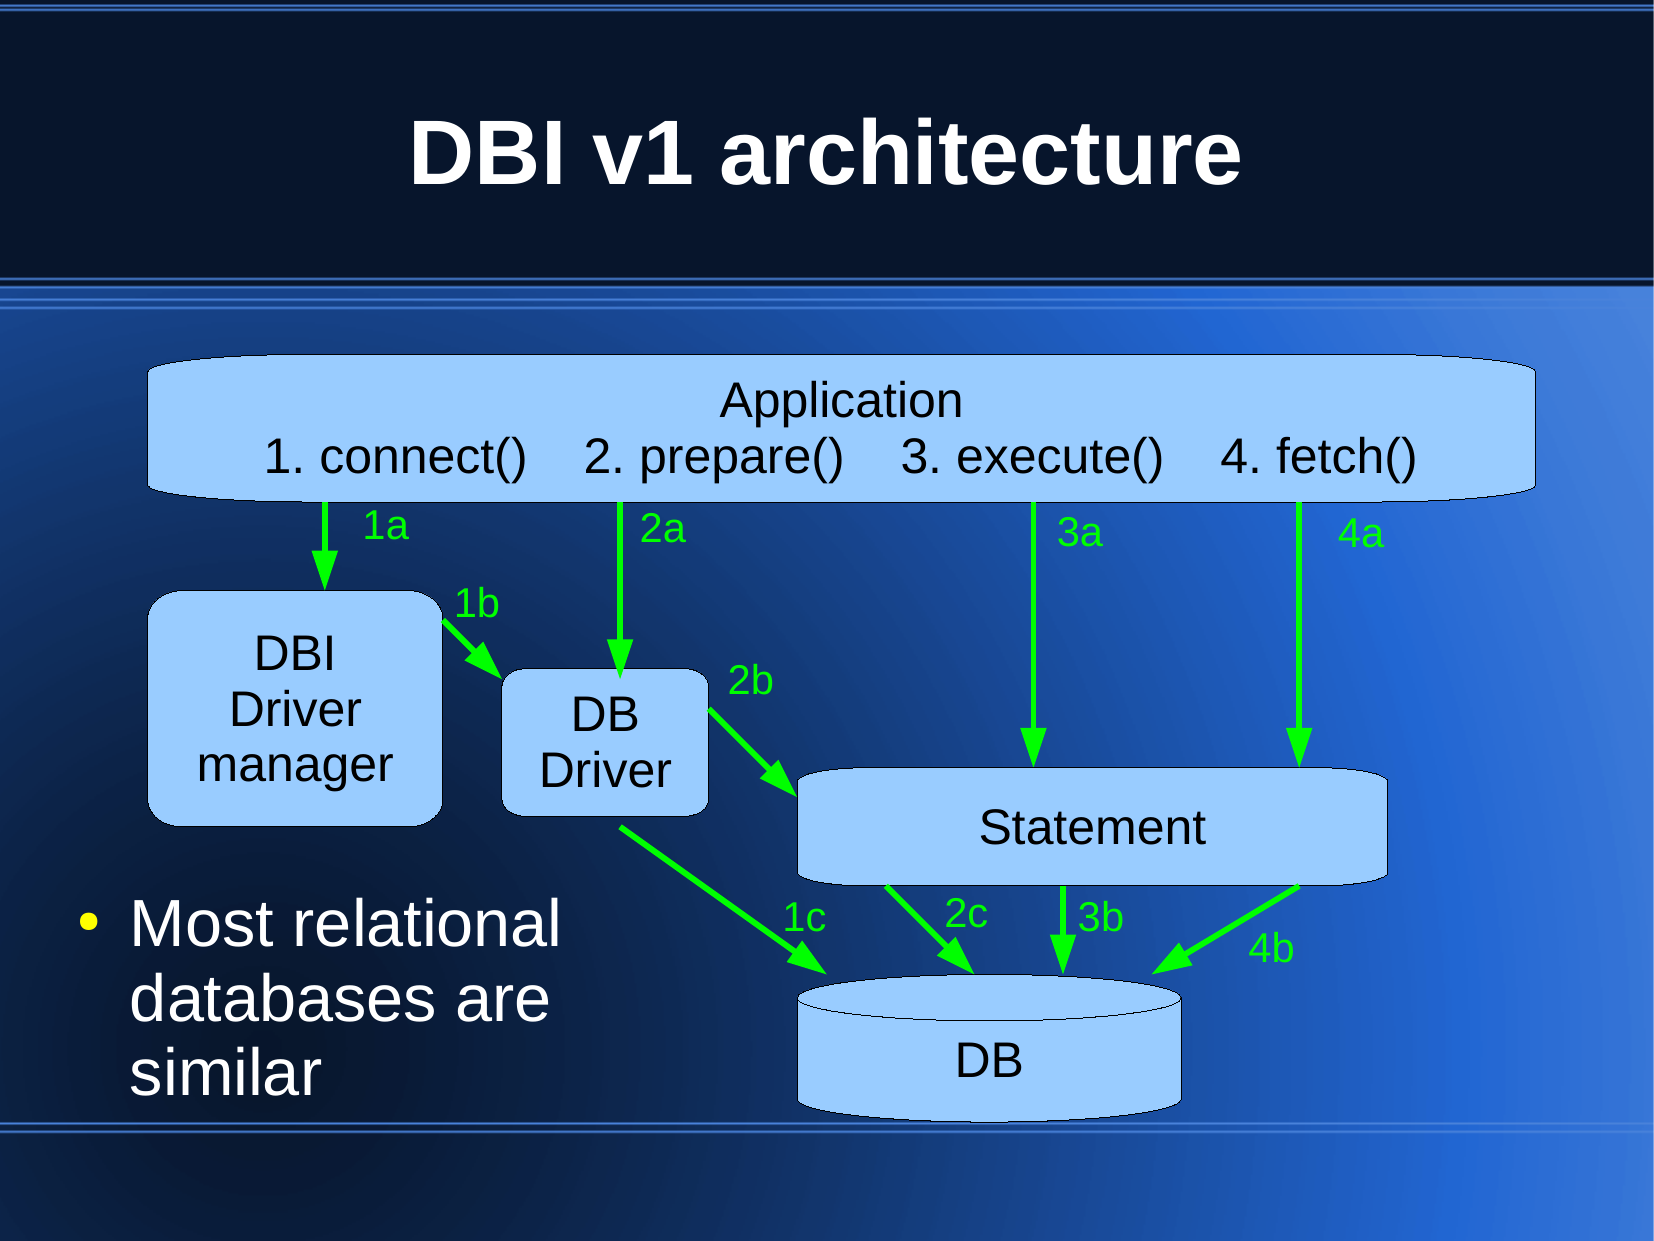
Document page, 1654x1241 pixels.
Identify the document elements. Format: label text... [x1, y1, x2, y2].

text_box 1c [767, 885, 886, 975]
text_box DB Driver [501, 668, 709, 817]
title DBI v1 architecture [82, 56, 1571, 250]
text_box 2a [624, 497, 701, 586]
text_box 3b [1062, 885, 1182, 1004]
text_box DBI Driver manager [147, 590, 443, 827]
text_box 4b [1233, 917, 1352, 1036]
list Most relational databases are similar [59, 885, 621, 1115]
text_box 4a [1323, 501, 1447, 621]
text_box Statement [797, 767, 1388, 886]
text_box Application 1. connect() 2. prepare() 3. execute() 4. fetch() [147, 354, 1536, 503]
text_box 3a [1042, 500, 1166, 620]
text_box 2c [929, 882, 1078, 1001]
picture [0, 0, 1654, 1241]
text_box 1a [347, 494, 424, 583]
text_box 1b [439, 572, 516, 662]
text_box 2b [713, 649, 801, 720]
text_box DB [797, 975, 1182, 1123]
